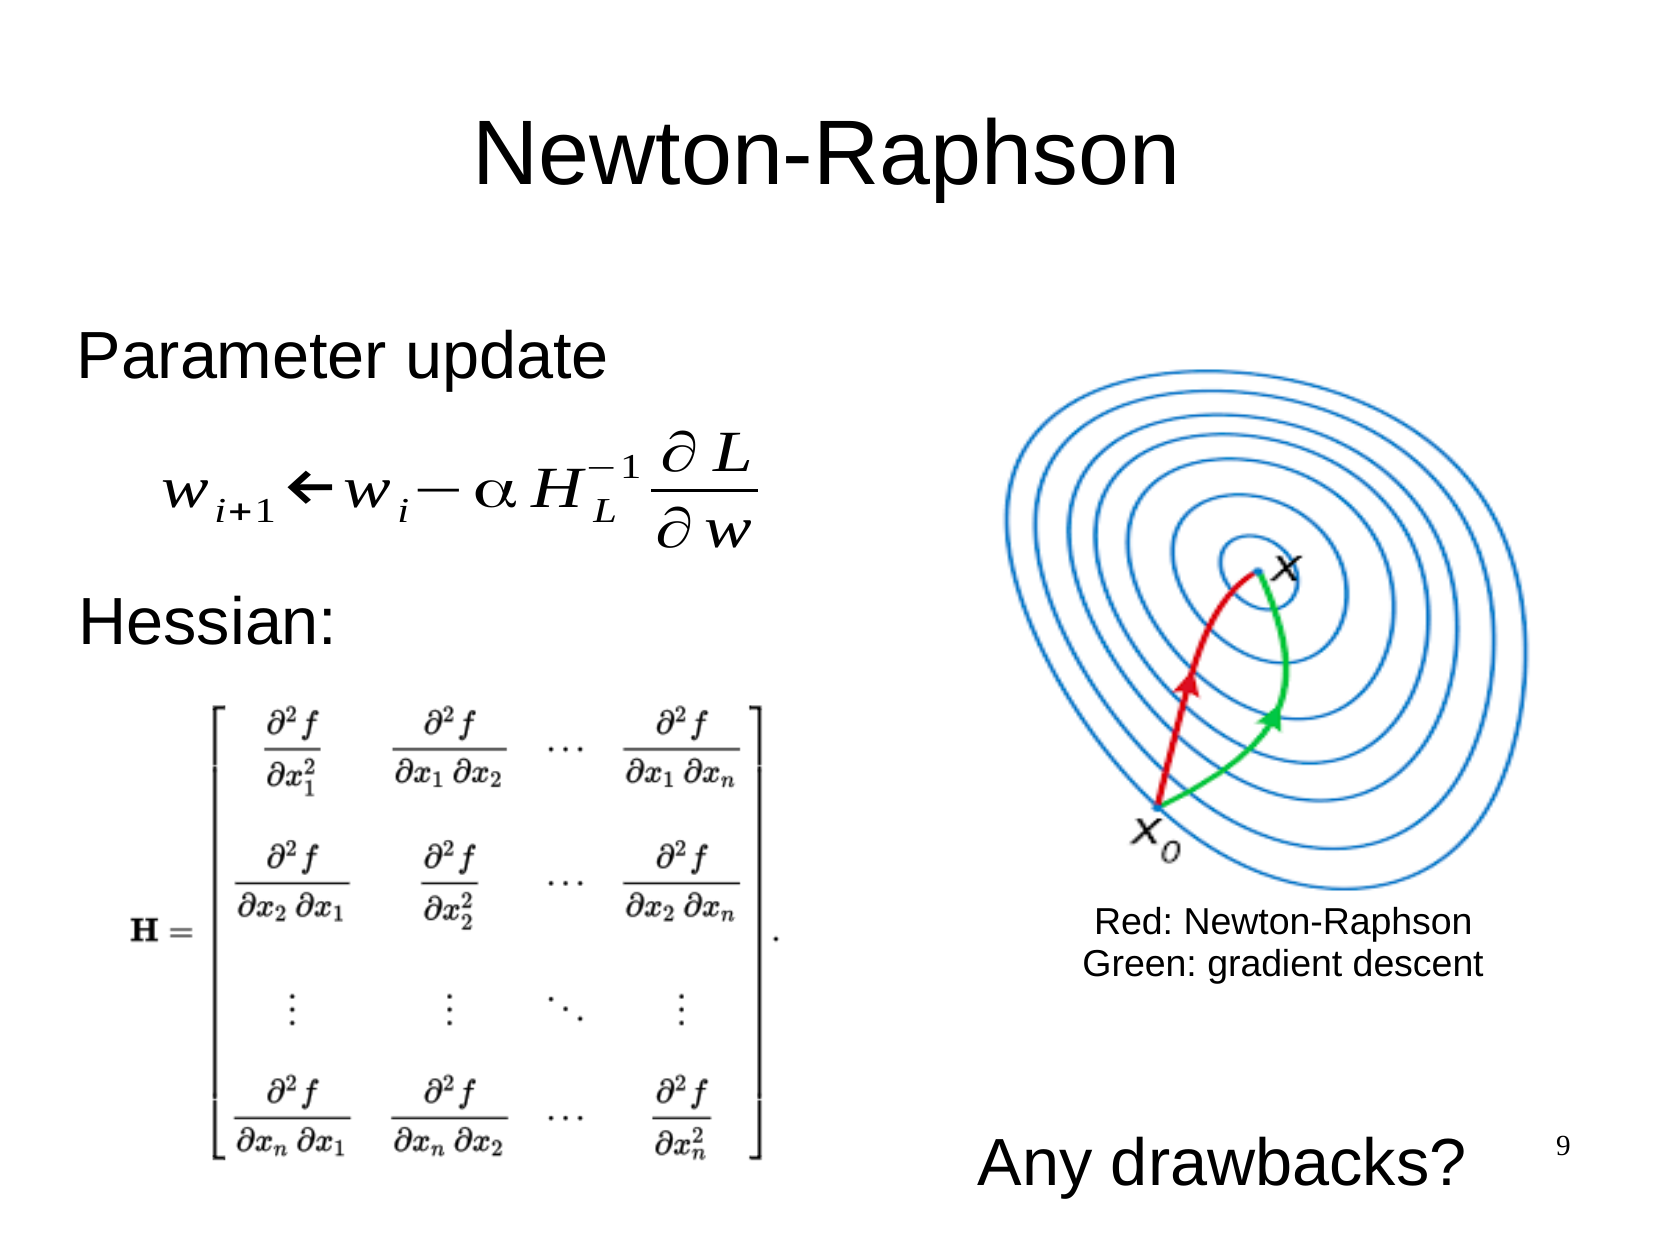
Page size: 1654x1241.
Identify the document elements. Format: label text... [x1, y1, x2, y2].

title Newton-Raphson [82, 49, 1571, 257]
text_box Parameter update [45, 304, 641, 407]
text_box Hessian: [0, 570, 506, 673]
picture [130, 701, 781, 1165]
picture [993, 359, 1546, 901]
text_box Any drawbacks? [885, 1125, 1561, 1201]
text_box [698, 321, 915, 486]
chart [143, 420, 781, 560]
text_box Red: Newton-Raphson Green: gradient descent [1035, 900, 1532, 985]
